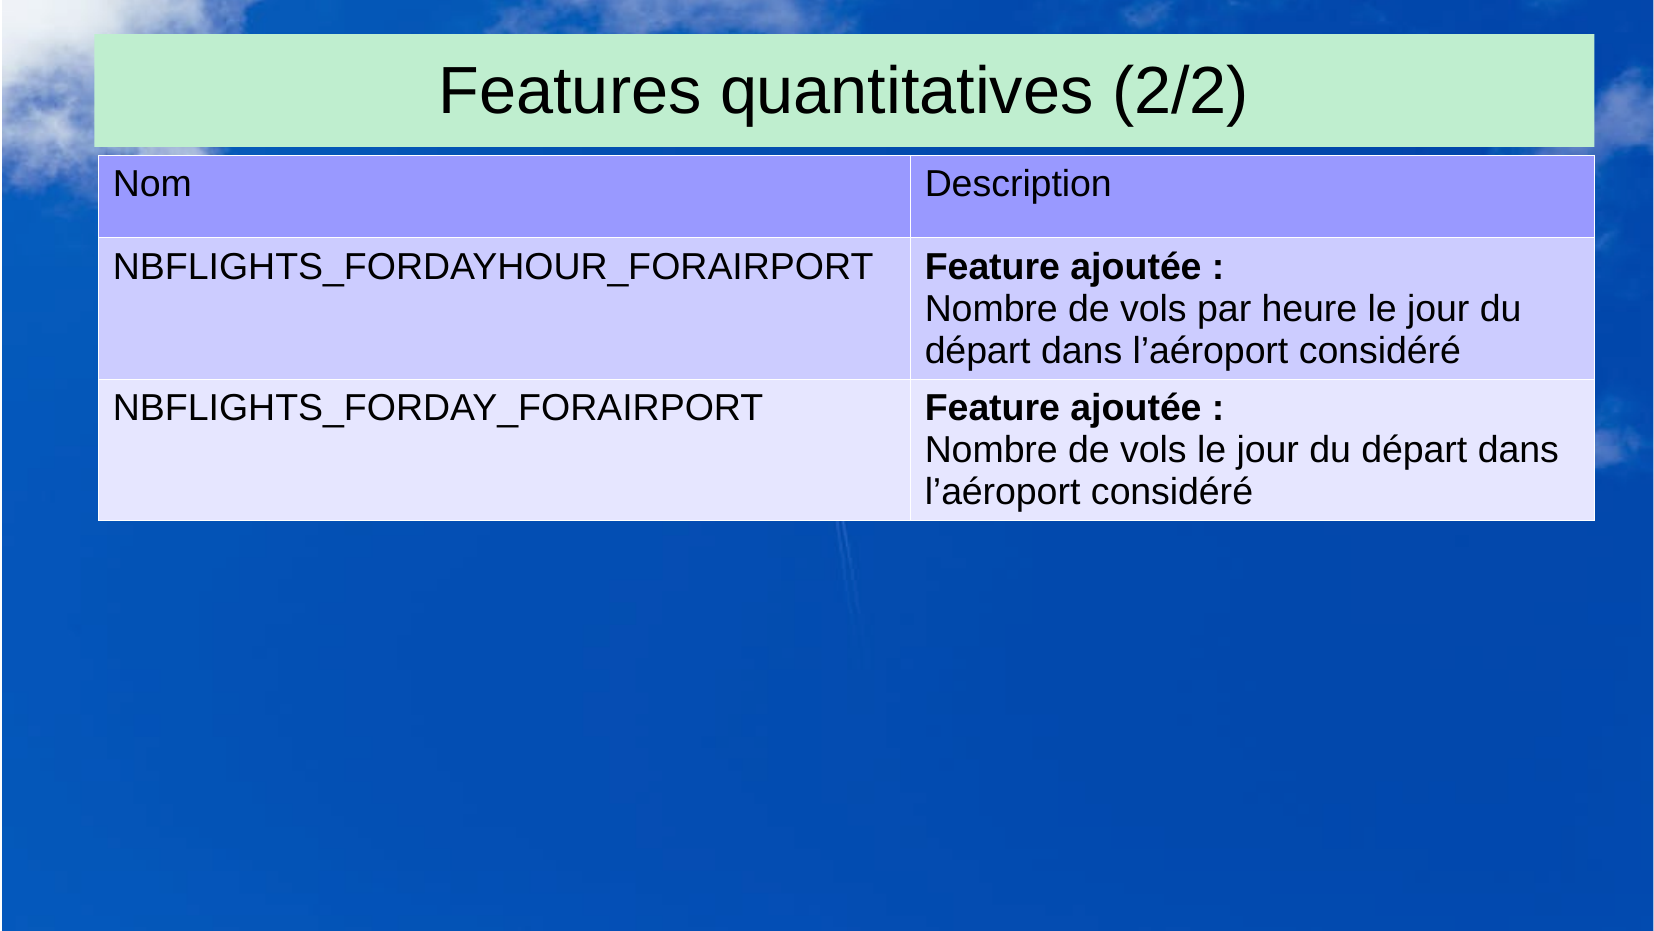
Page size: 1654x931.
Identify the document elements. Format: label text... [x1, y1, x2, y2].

table_cell Feature ajoutée : Nombre de vols le jour du départ dans l’aéroport considéré [911, 380, 1594, 520]
table_header Description [911, 156, 1594, 237]
picture [2, 0, 1654, 931]
table_header Nom [99, 156, 910, 237]
table_cell NBFLIGHTS_FORDAYHOUR_FORAIRPORT [99, 238, 910, 379]
table_cell NBFLIGHTS_FORDAY_FORAIRPORT [99, 380, 910, 520]
table_cell Feature ajoutée : Nombre de vols par heure le jour du départ dans l’aéroport considéré [911, 238, 1594, 379]
title Features quantitatives (2/2) [94, 34, 1595, 147]
